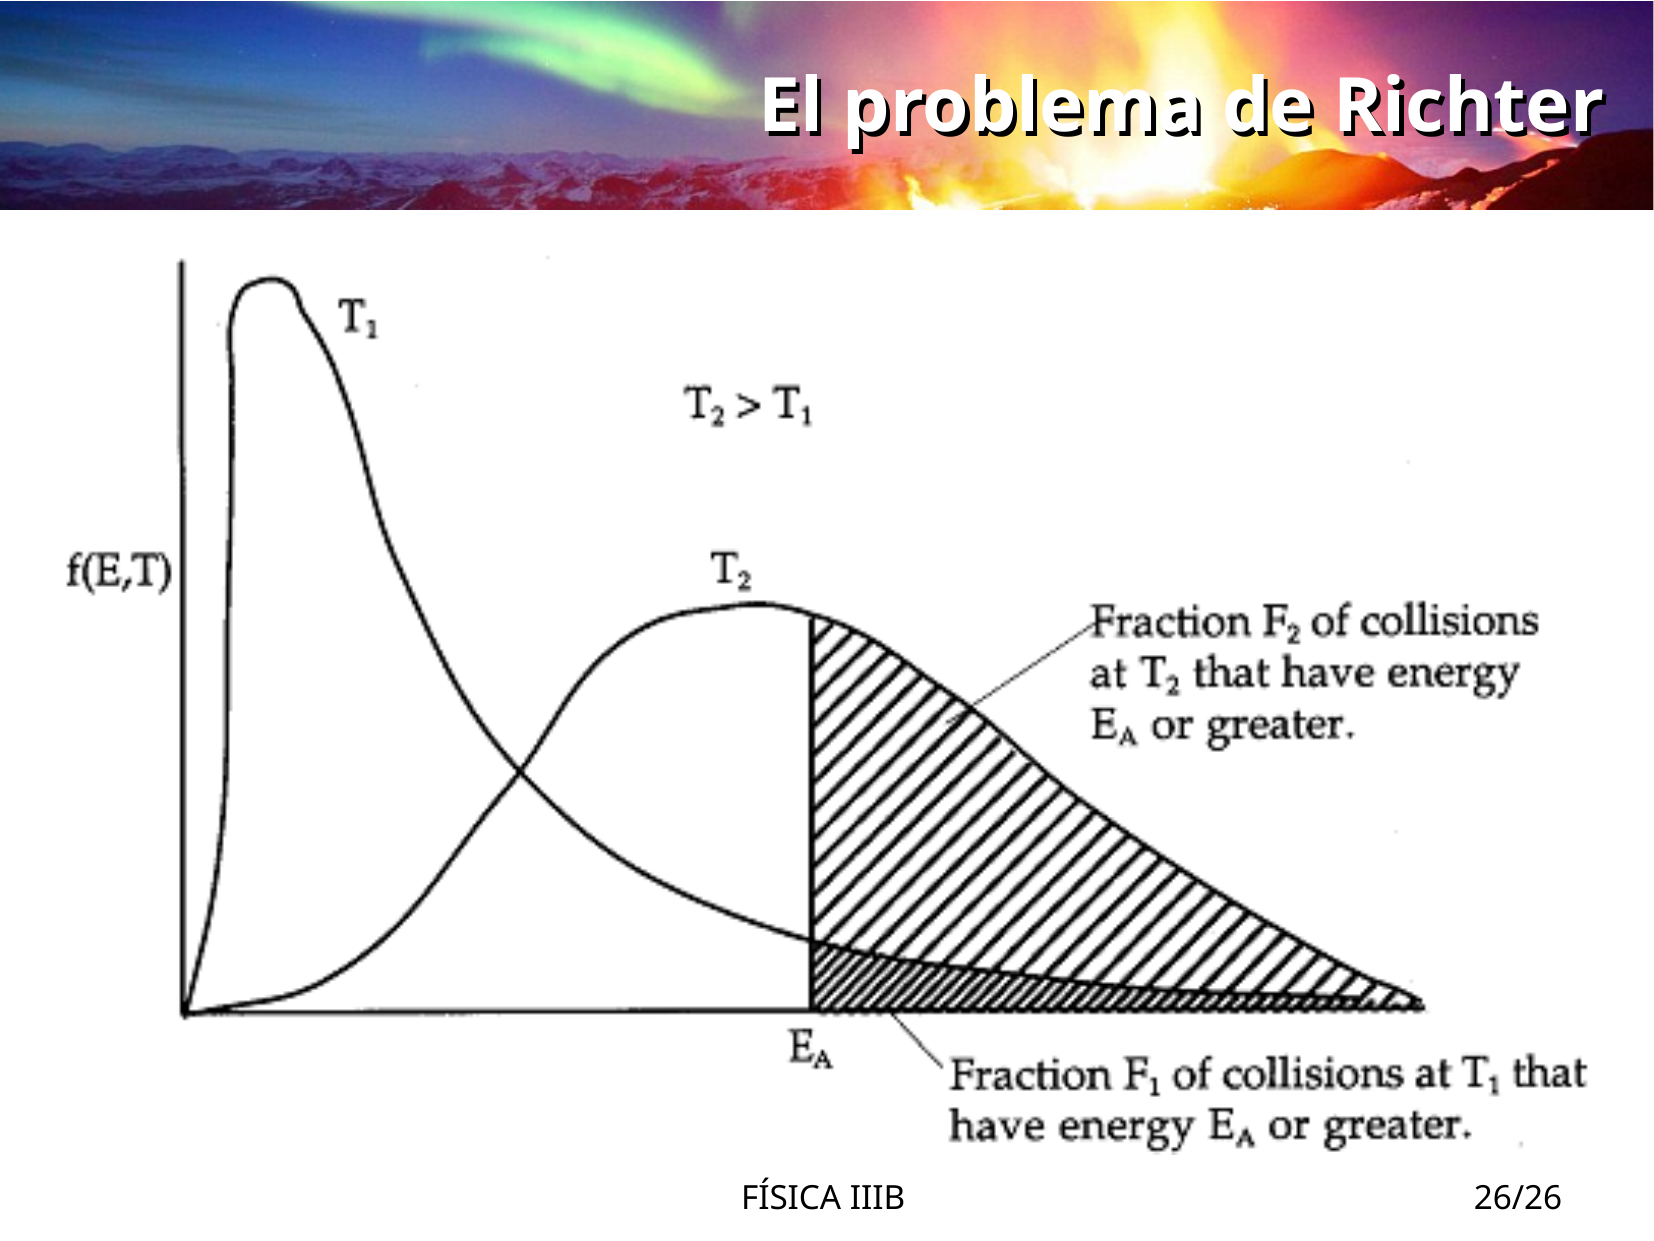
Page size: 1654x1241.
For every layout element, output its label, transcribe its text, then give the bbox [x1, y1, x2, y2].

picture [0, 1, 1654, 210]
picture [56, 254, 1594, 1156]
title El problema de Richter [45, 15, 1606, 191]
